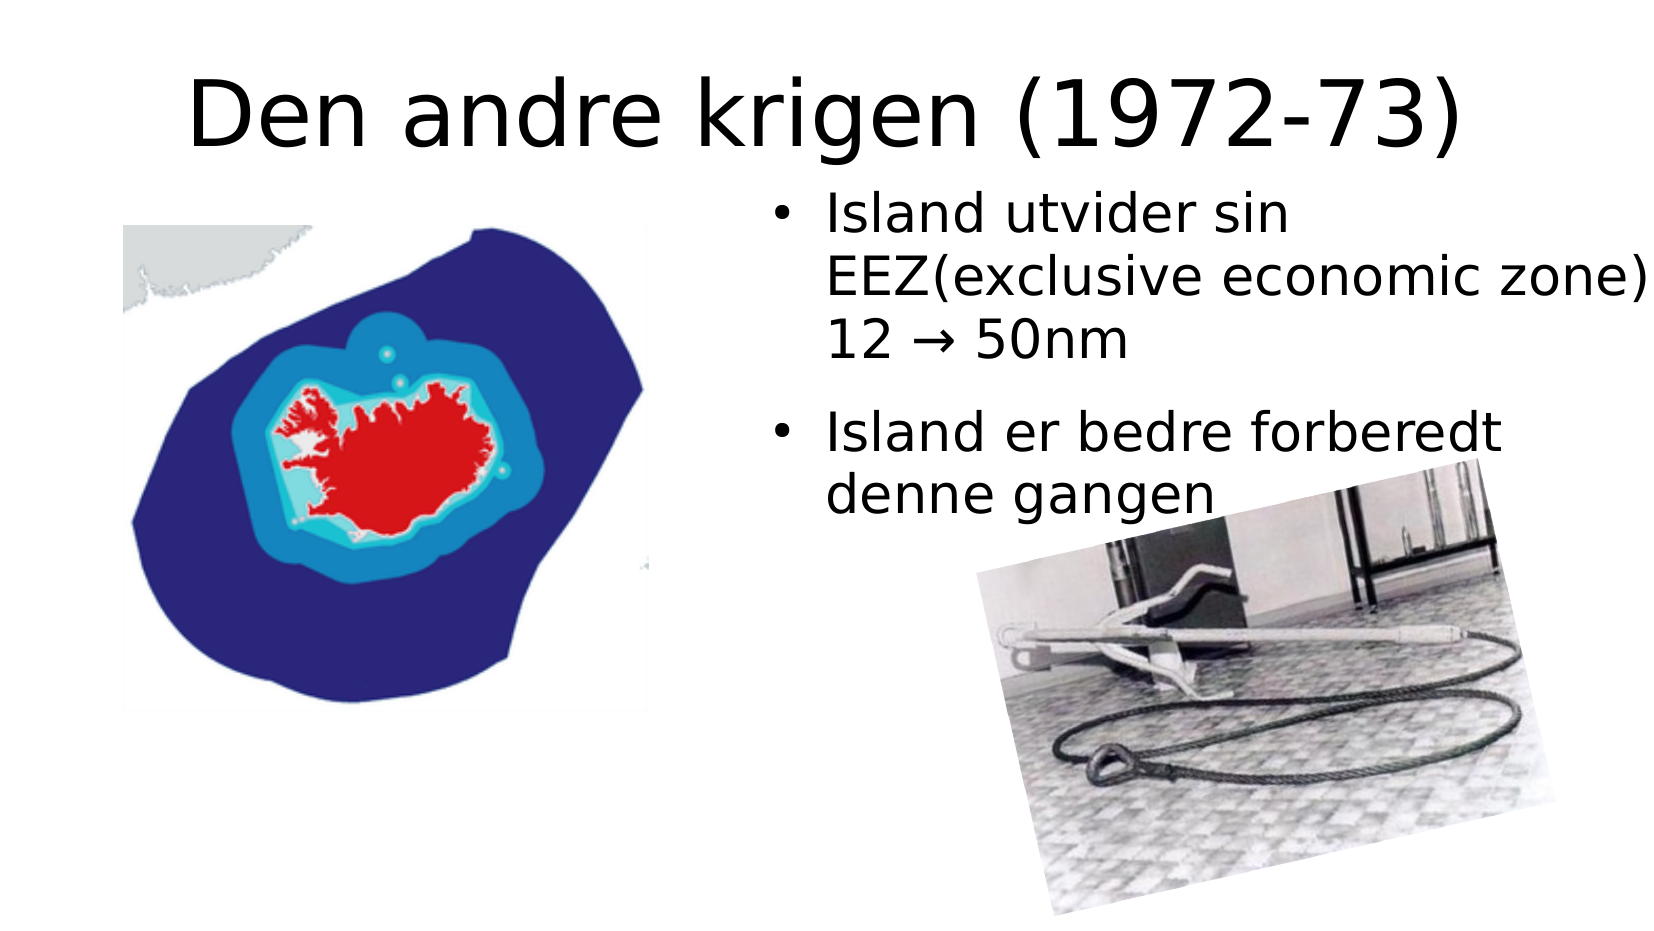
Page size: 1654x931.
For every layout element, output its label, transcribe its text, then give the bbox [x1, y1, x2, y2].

title Den andre krigen (1972-73) [82, 37, 1571, 193]
picture [123, 225, 649, 713]
picture [975, 457, 1556, 916]
list Island utvider sin EEZ(exclusive economic zone) 12 → 50nm Island er bedre forberedt denne gangen [754, 182, 1654, 722]
